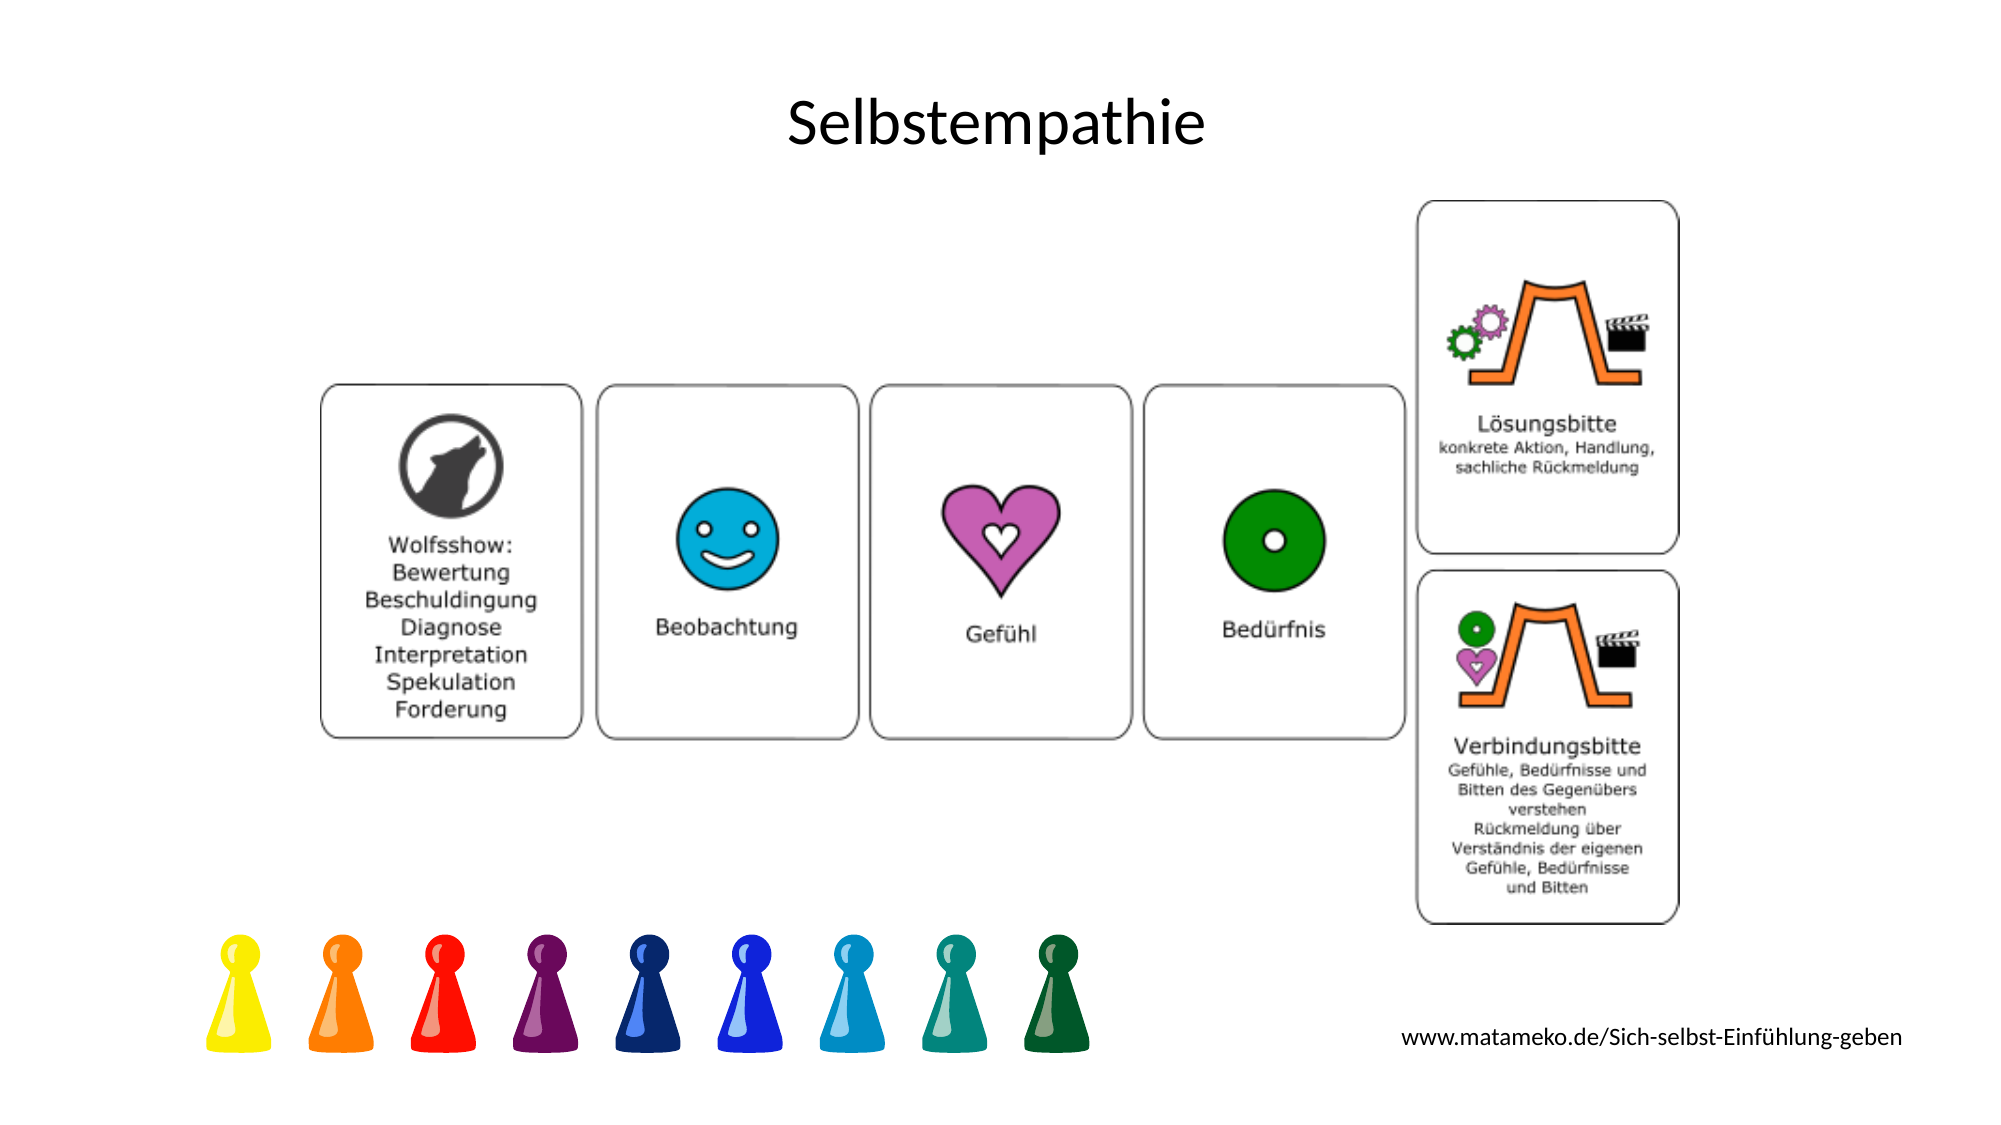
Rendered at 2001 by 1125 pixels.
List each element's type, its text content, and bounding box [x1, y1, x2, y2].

text_box Selbstempathie [772, 70, 1228, 167]
text_box [308, 934, 374, 1053]
text_box [206, 934, 272, 1053]
text_box [513, 934, 579, 1053]
text_box [410, 934, 476, 1053]
text_box [717, 934, 783, 1053]
text_box [922, 934, 988, 1053]
text_box [615, 934, 681, 1053]
text_box [1024, 934, 1090, 1053]
picture [320, 200, 1680, 925]
text_box www.matameko.de/Sich-selbst-Einfühlung-geben [1386, 1013, 1919, 1058]
text_box [819, 934, 885, 1053]
